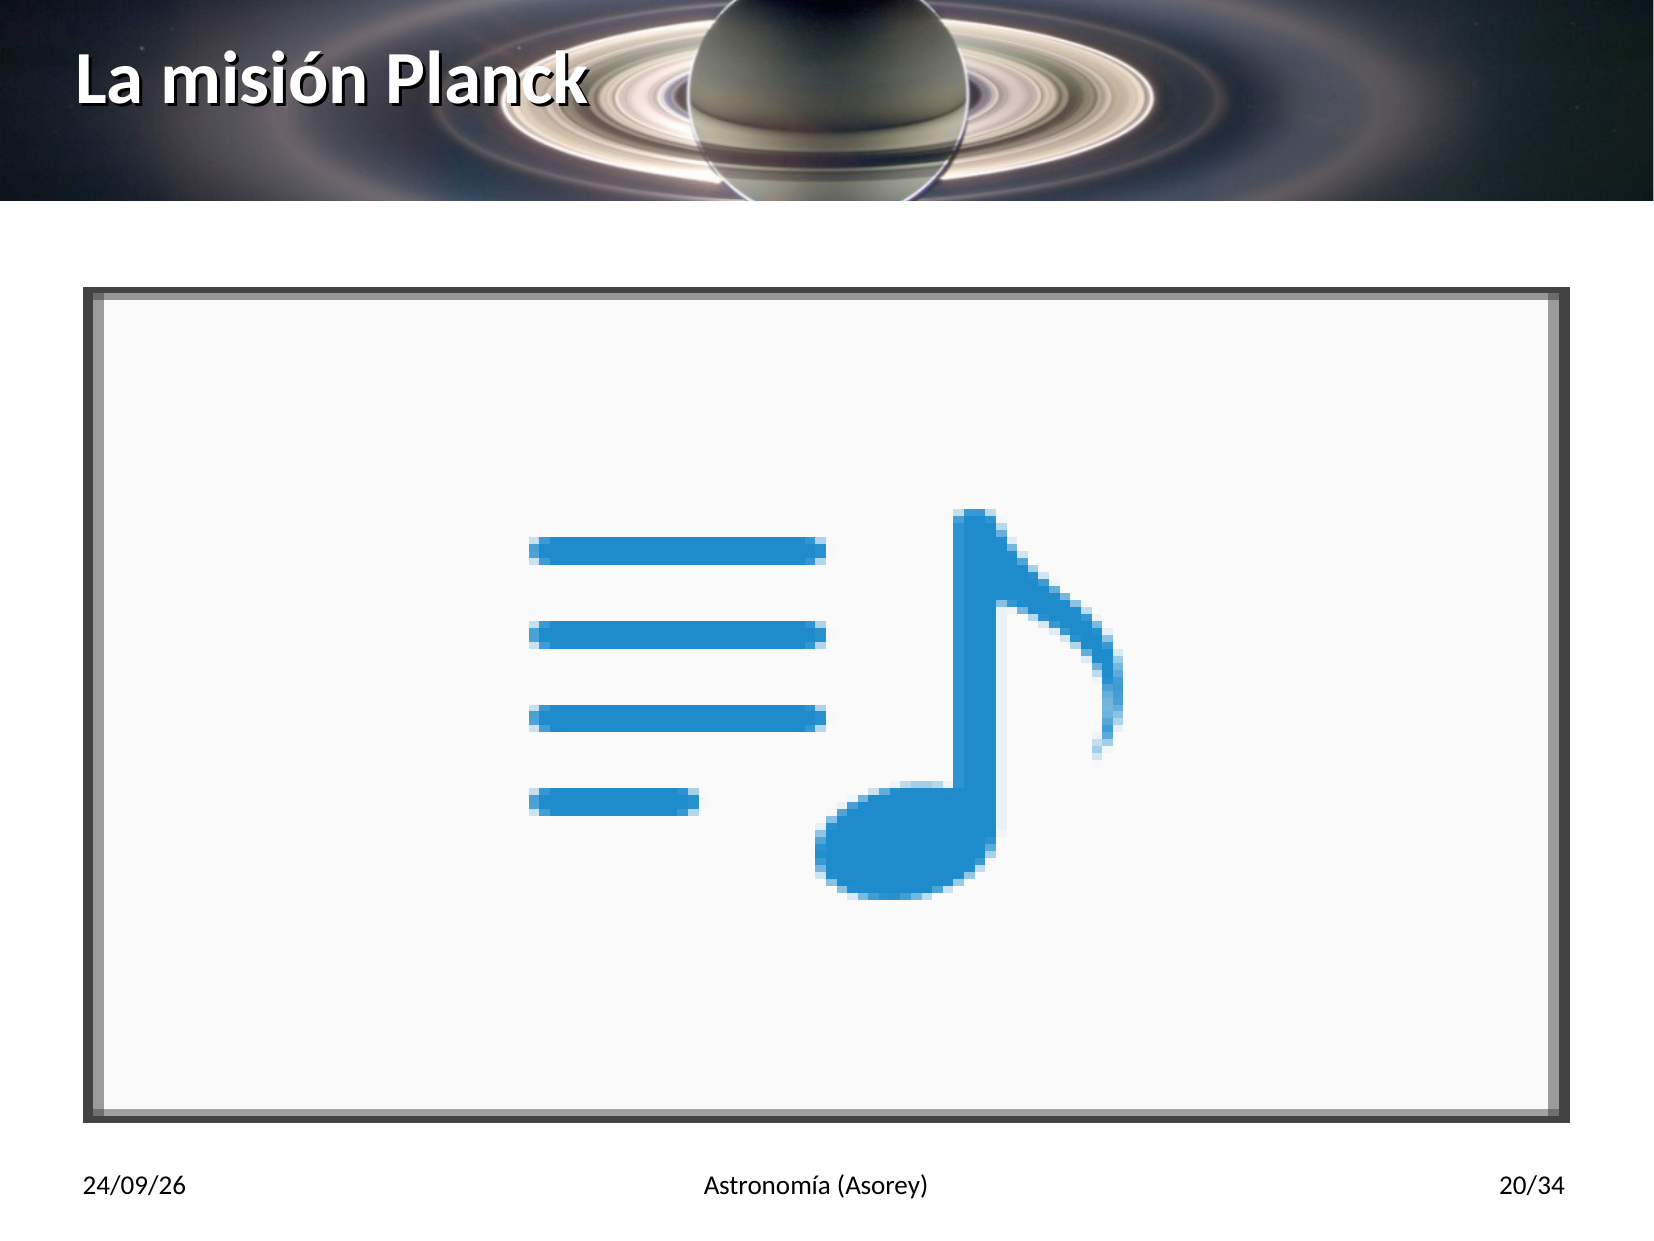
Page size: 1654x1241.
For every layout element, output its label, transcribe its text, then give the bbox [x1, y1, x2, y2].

text_box [82, 286, 1571, 1124]
title La misión Planck [75, 19, 1564, 151]
picture [0, 0, 1654, 201]
